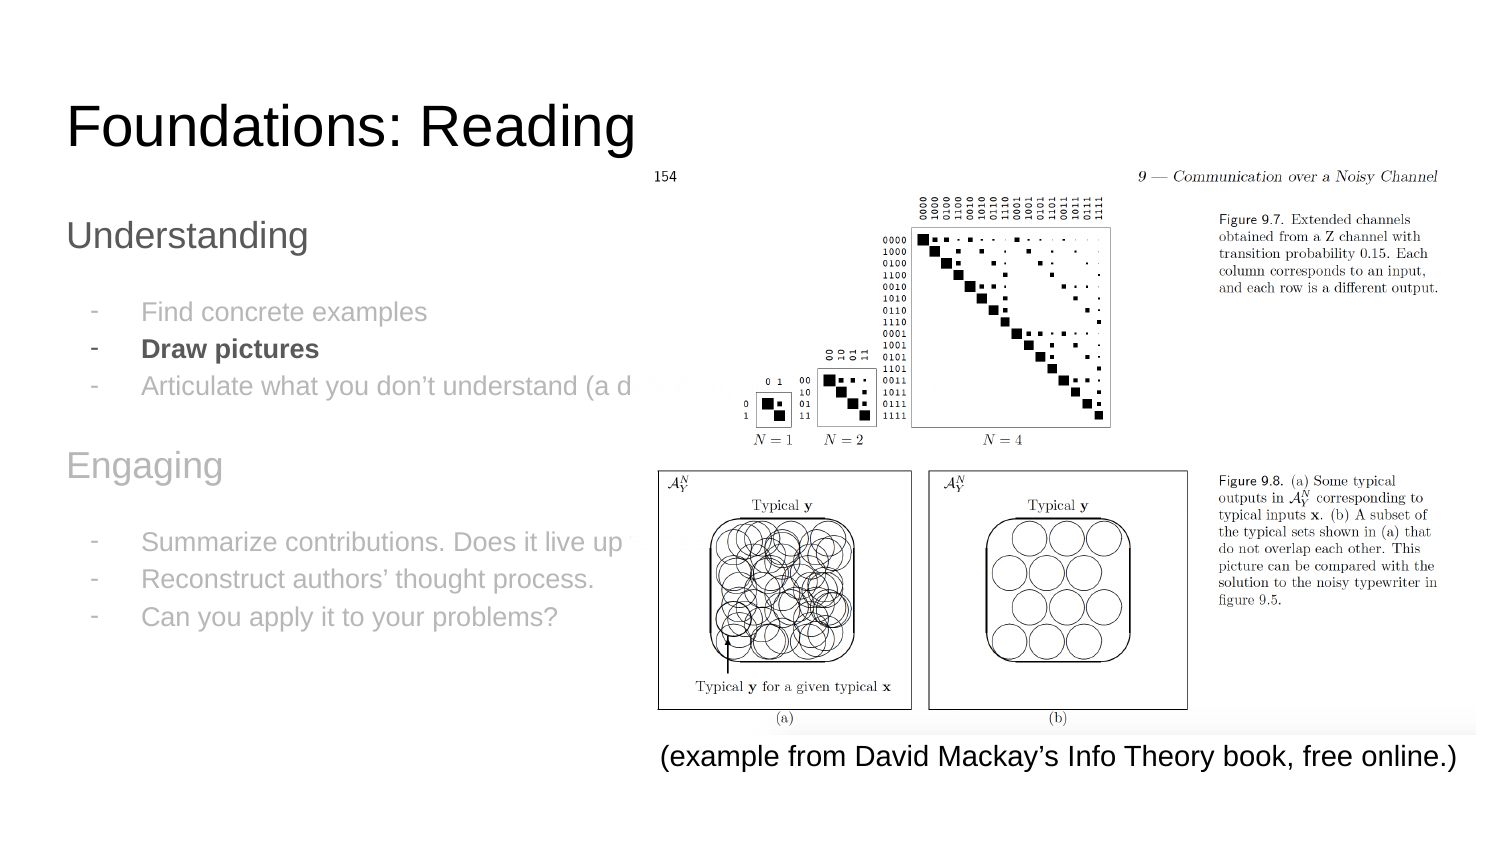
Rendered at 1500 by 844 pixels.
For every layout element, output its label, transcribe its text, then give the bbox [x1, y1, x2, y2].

picture [631, 159, 1476, 735]
list Understanding Find concrete examples Draw pictures Articulate what you don’t understand (a definition, an argument, ...) Engaging Summarize contributions. Does it live up to claims? Reconstruct authors’ thought process. Can you apply it to your problems? [51, 189, 644, 750]
text_box (example from David Mackay’s Info Theory book, free online.) [644, 721, 1500, 834]
title Foundations: Reading [51, 72, 1449, 167]
